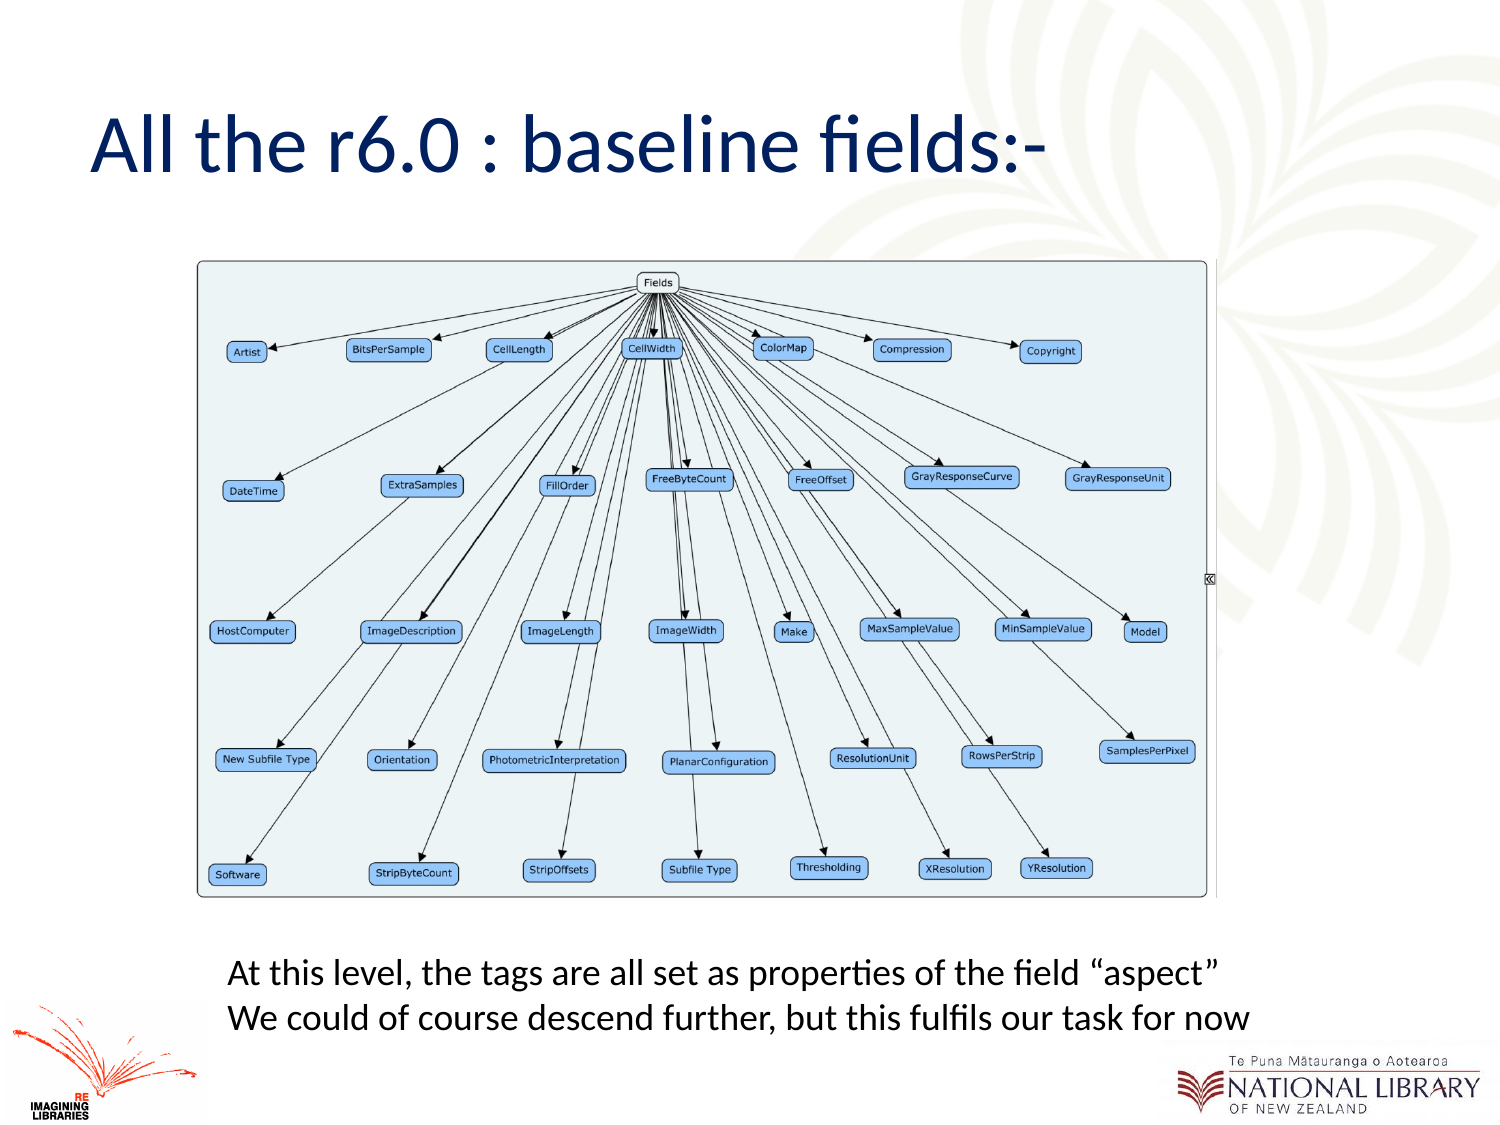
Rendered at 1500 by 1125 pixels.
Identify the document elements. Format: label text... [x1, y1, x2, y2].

title All the r6.0 : baseline fields:- [75, 45, 1425, 233]
picture [0, 0, 1500, 1125]
text_box At this level, the tags are all set as properties of the field “aspect” We could of course descend further, but this fulfils our task for now [212, 940, 1267, 1046]
